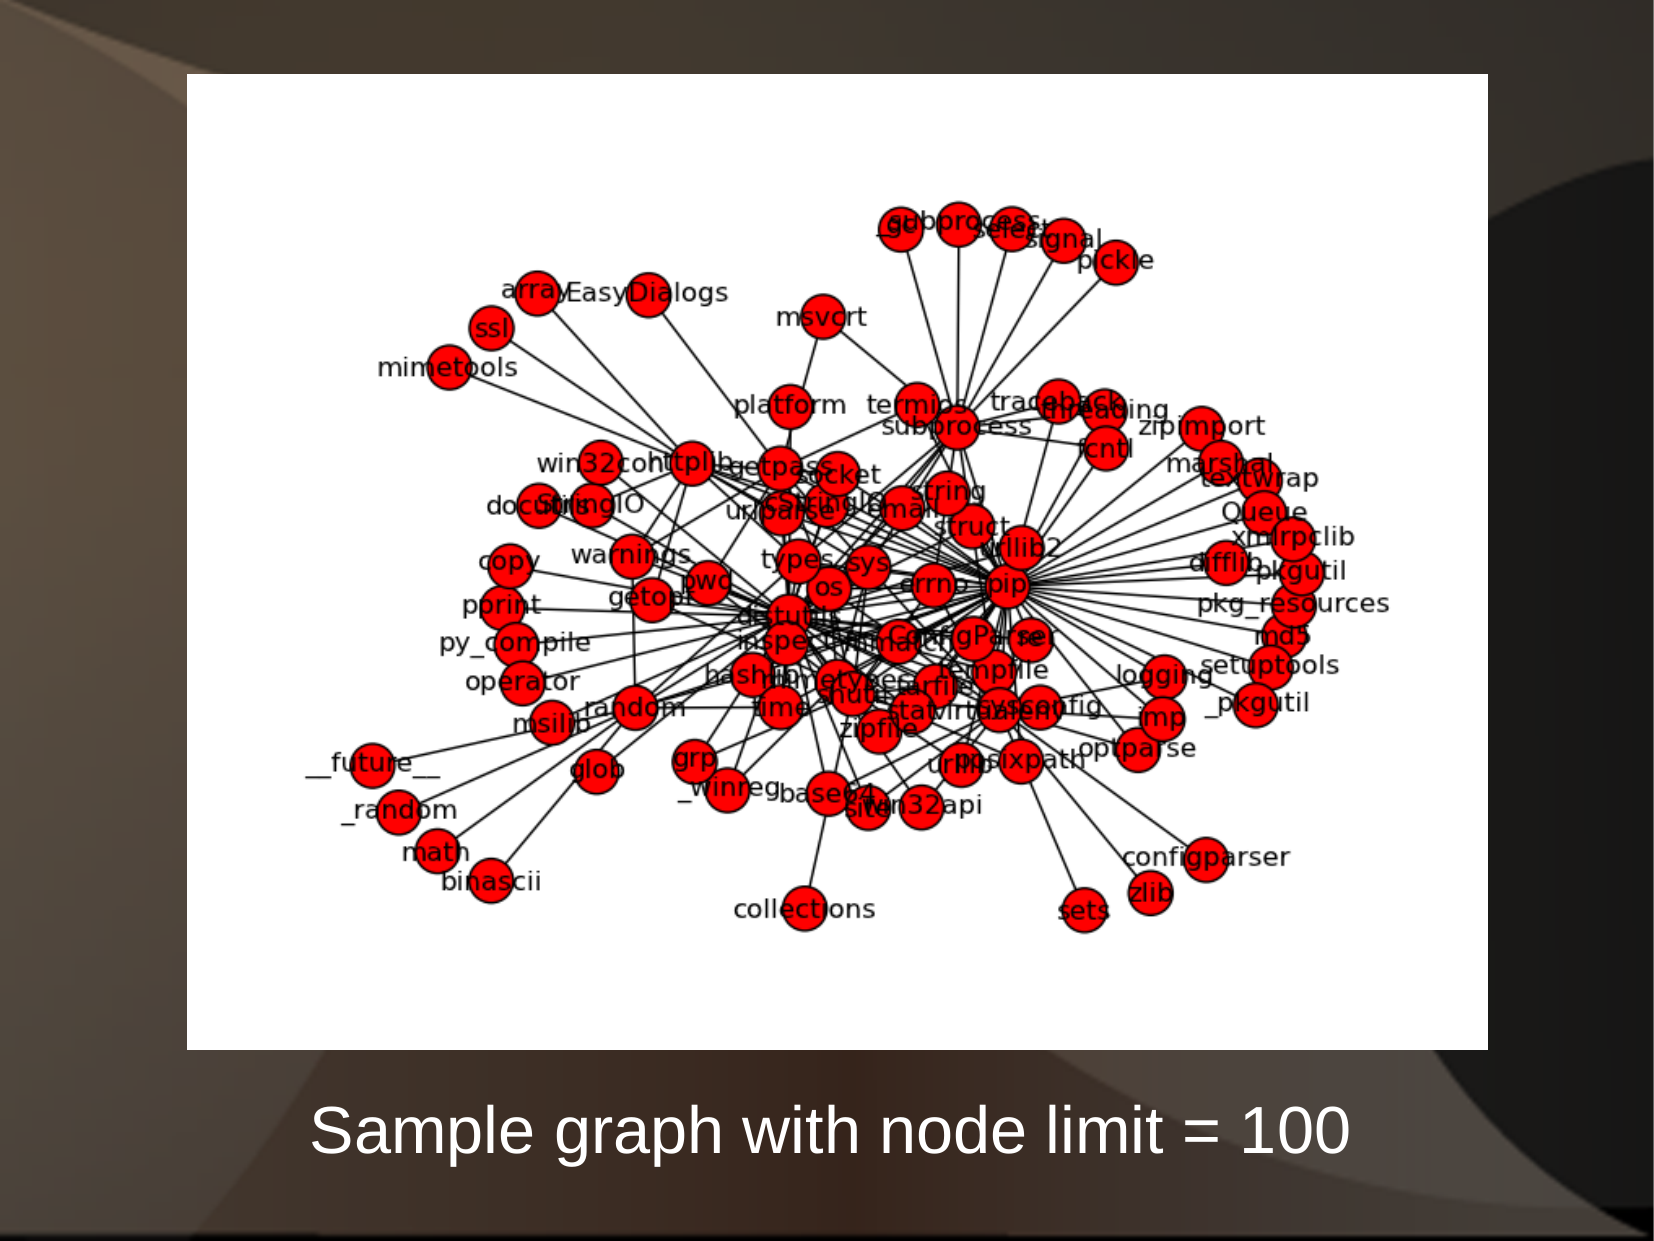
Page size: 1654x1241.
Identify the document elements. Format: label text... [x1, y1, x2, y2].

subtitle Sample graph with node limit = 100 [86, 1085, 1576, 1175]
picture [0, 0, 1654, 1241]
